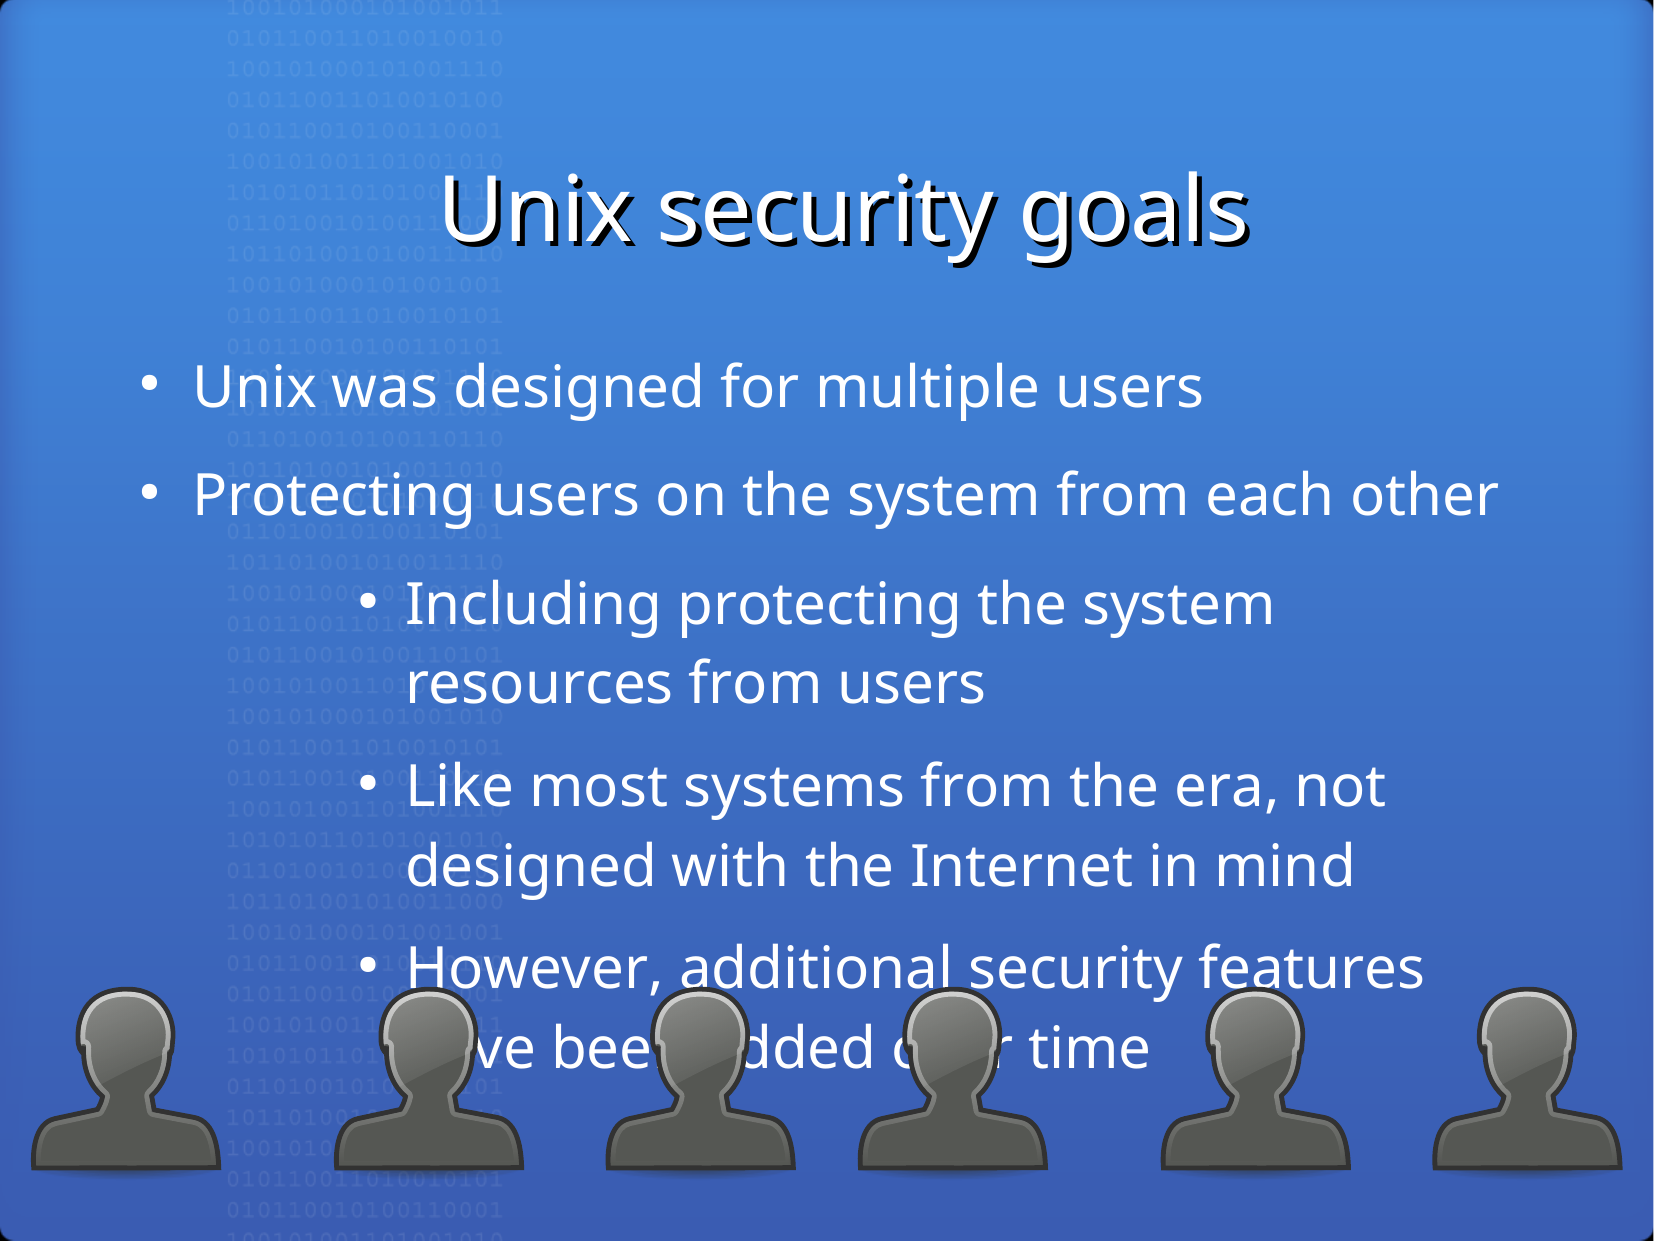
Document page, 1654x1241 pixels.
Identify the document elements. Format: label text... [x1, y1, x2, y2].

picture [0, 0, 1654, 1241]
list Unix was designed for multiple users Protecting users on the system from each other Including protecting the system resources from users Like most systems from the era, not designed with the Internet in mind However, additional security features have been added over time [121, 344, 1534, 1127]
title Unix security goals [121, 102, 1534, 310]
